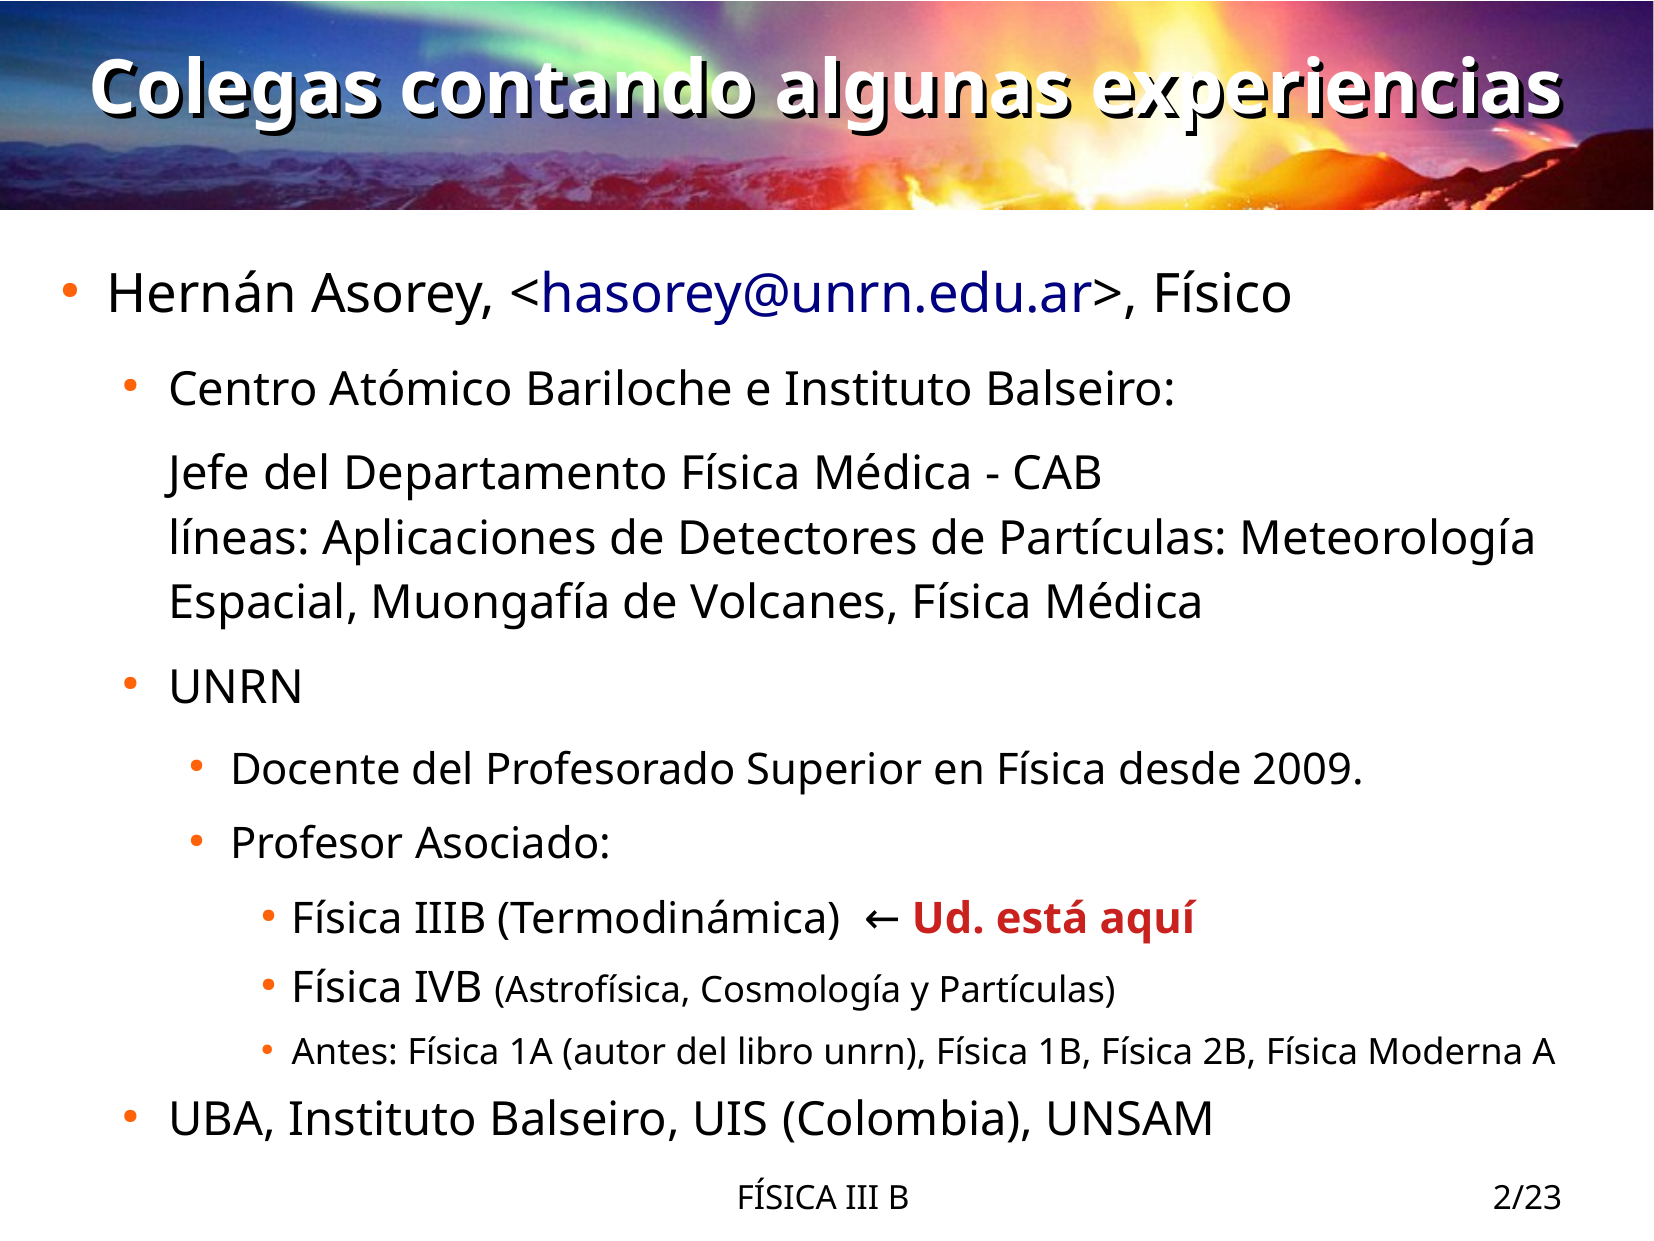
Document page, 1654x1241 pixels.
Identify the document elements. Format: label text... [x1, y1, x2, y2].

picture [0, 1, 1654, 210]
title Colegas contando algunas experiencias [75, 0, 1564, 173]
list Hernán Asorey, <hasorey@unrn.edu.ar>, Físico Centro Atómico Bariloche e Instituto Balseiro: Jefe del Departamento Física Médica - CAB líneas: Aplicaciones de Detectores de Partículas: Meteorología Espacial, Muongafía de Volcanes, Física Médica UNRN Docente del Profesorado Superior en Física desde 2009. Profesor Asociado: Física IIIB (Termodinámica) ← Ud. está aquí Física IVB (Astrofísica, Cosmología y Partículas) Antes: Física 1A (autor del libro unrn), Física 1B, Física 2B, Física Moderna A UBA, Instituto Balseiro, UIS (Colombia), UNSAM [45, 255, 1606, 1156]
